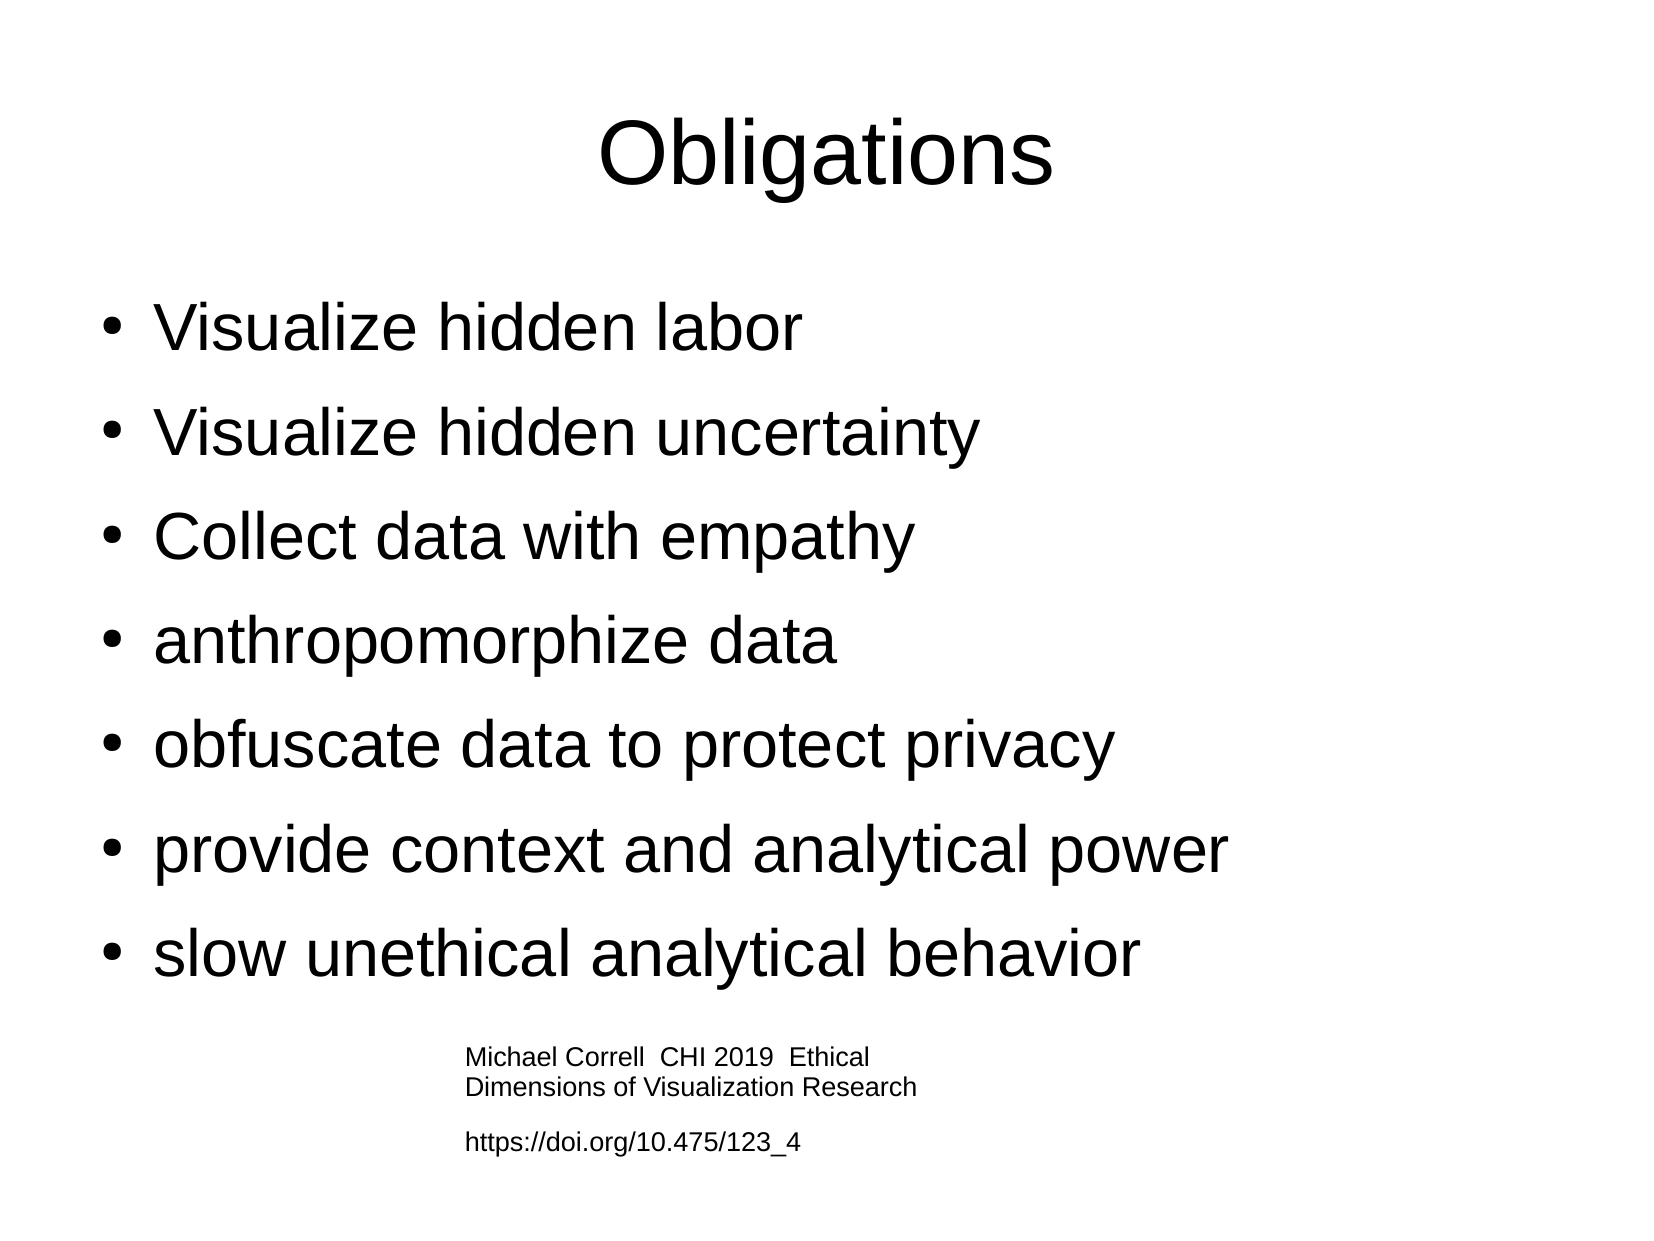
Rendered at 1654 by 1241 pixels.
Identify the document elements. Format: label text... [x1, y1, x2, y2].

title Obligations [82, 49, 1571, 257]
text_box Michael Correll CHI 2019 Ethical Dimensions of Visualization Research https://doi.org/10.475/123_4 [450, 1034, 981, 1220]
list Visualize hidden labor Visualize hidden uncertainty Collect data with empathy anthropomorphize data obfuscate data to protect privacy provide context and analytical power slow unethical analytical behavior [82, 290, 1571, 1109]
